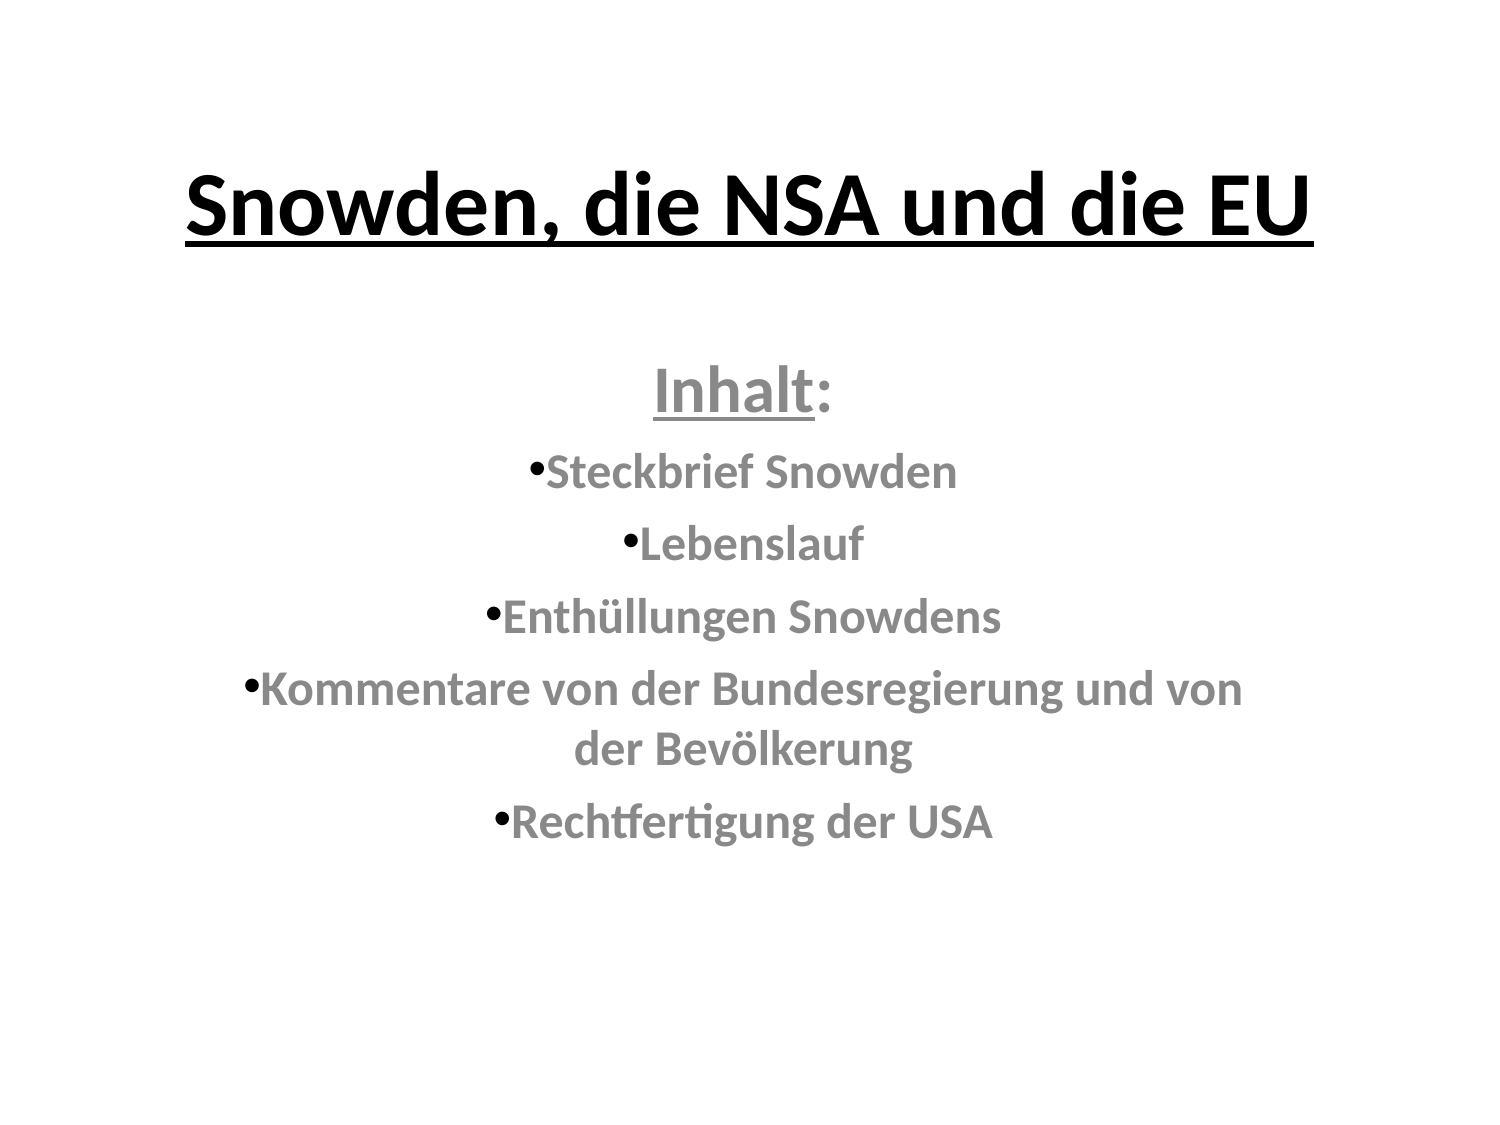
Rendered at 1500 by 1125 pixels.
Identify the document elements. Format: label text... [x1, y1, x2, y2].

title Snowden, die NSA und die EU [112, 78, 1388, 320]
subtitle Inhalt: Steckbrief Snowden Lebenslauf Enthüllungen Snowdens Kommentare von der Bundesregierung und von der Bevölkerung Rechtfertigung der USA [218, 338, 1269, 941]
